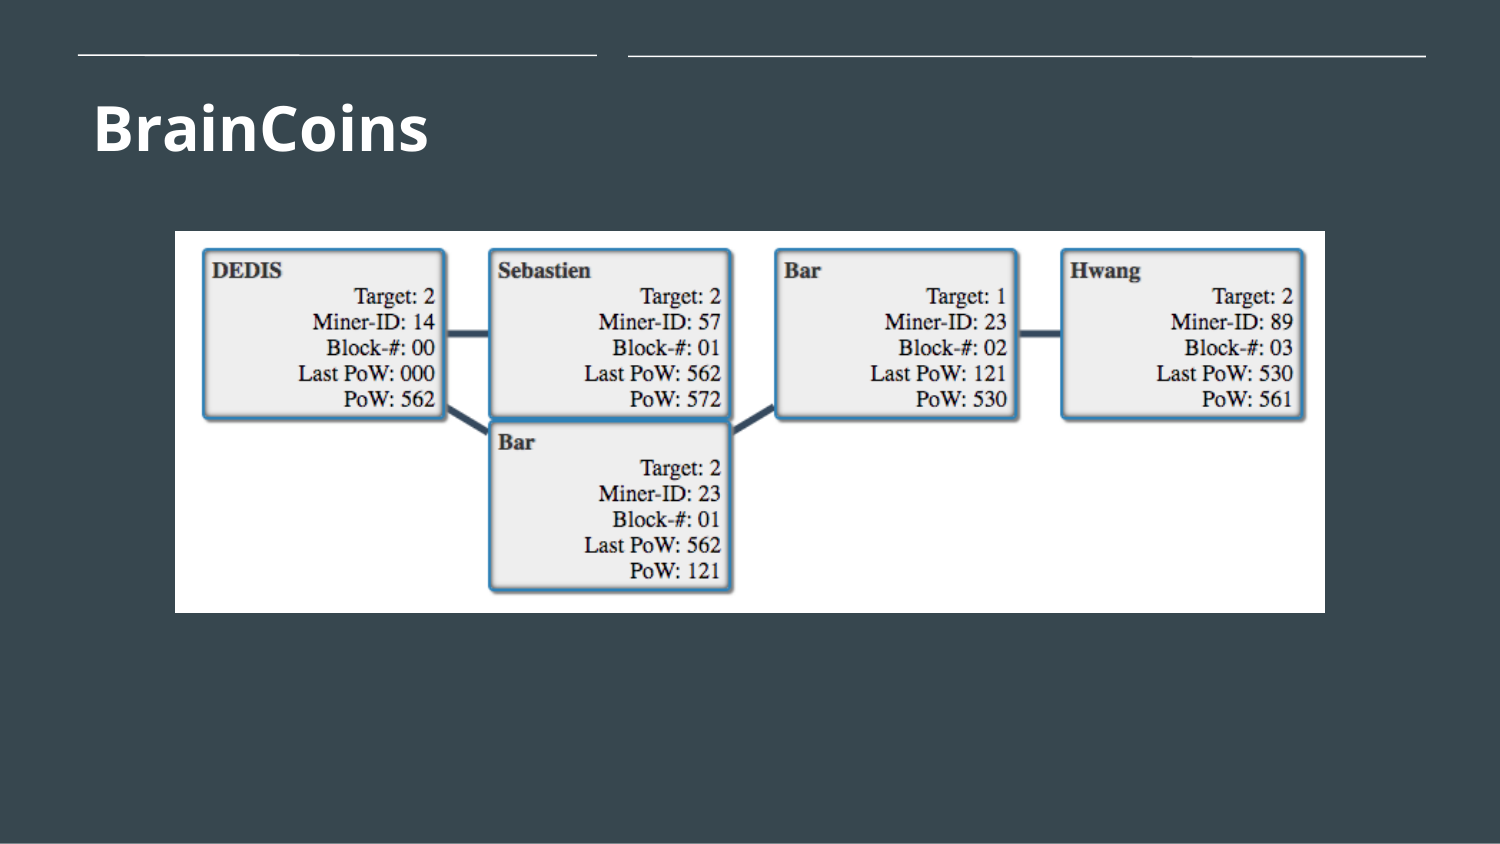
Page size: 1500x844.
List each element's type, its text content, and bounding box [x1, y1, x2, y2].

title BrainCoins [77, 73, 597, 413]
picture [175, 231, 1325, 613]
